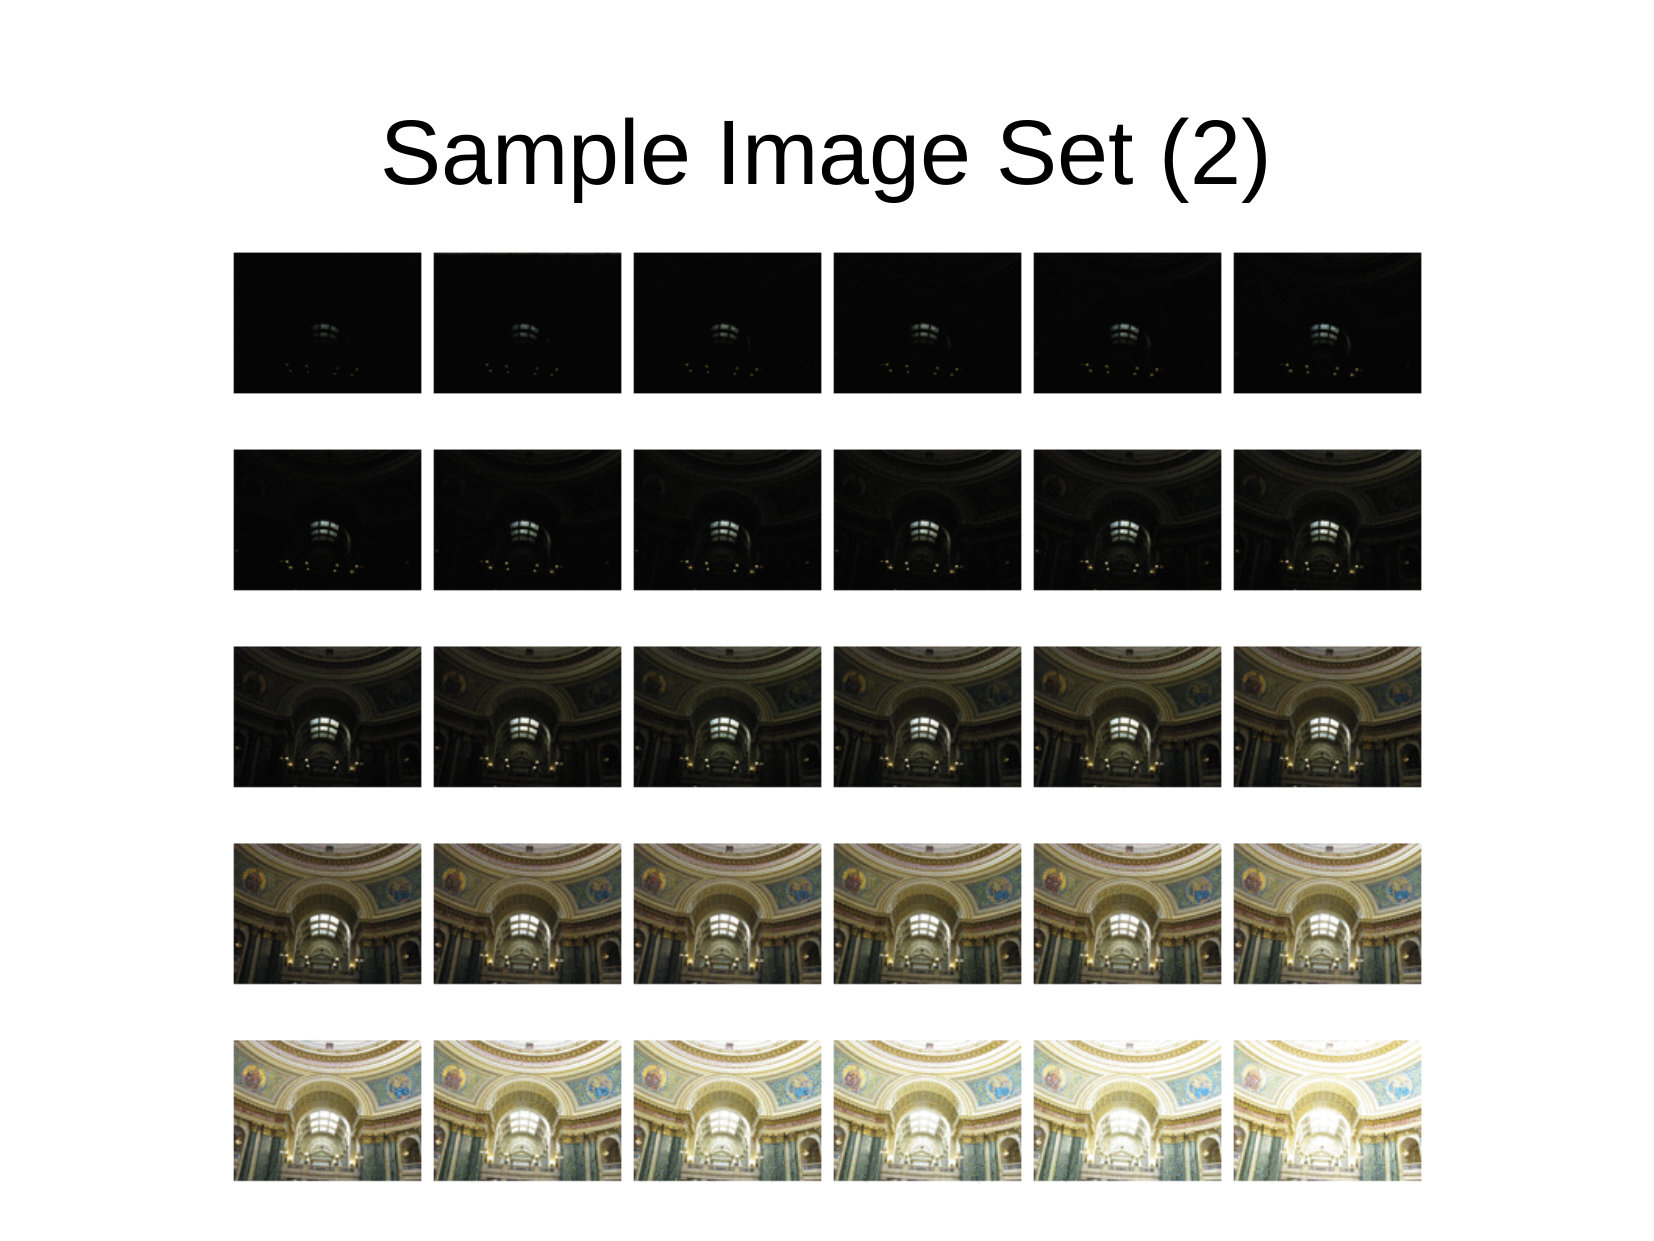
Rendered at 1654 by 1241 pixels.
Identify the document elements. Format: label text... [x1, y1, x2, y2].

title Sample Image Set (2) [82, 49, 1571, 257]
picture [195, 217, 1445, 1201]
